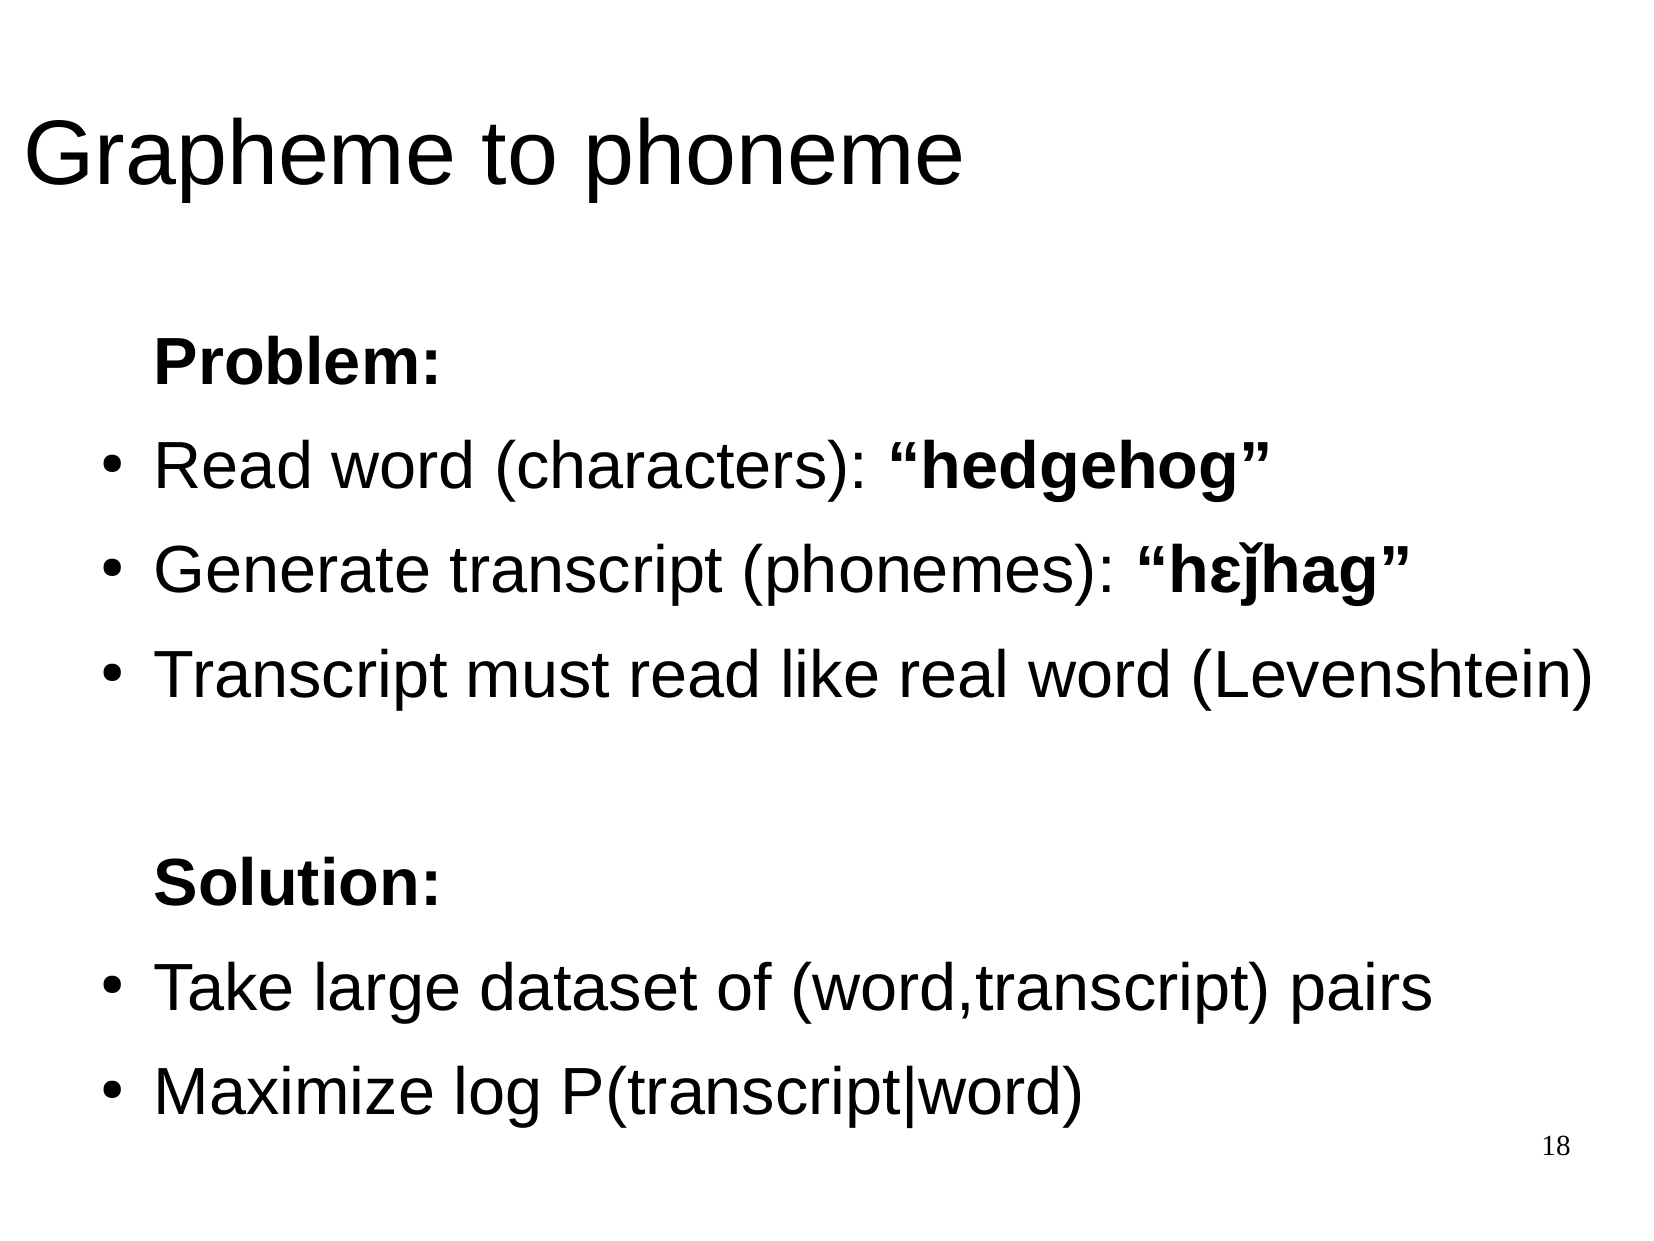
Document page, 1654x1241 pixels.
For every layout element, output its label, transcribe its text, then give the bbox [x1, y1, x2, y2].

list Problem: Read word (characters): “hedgehog” Generate transcript (phonemes): “hɛǰhag” Transcript must read like real word (Levenshtein) Solution: Take large dataset of (word,transcript) pairs Maximize log P(transcript|word) [82, 323, 1654, 1241]
title Grapheme to phoneme [23, 49, 1512, 257]
